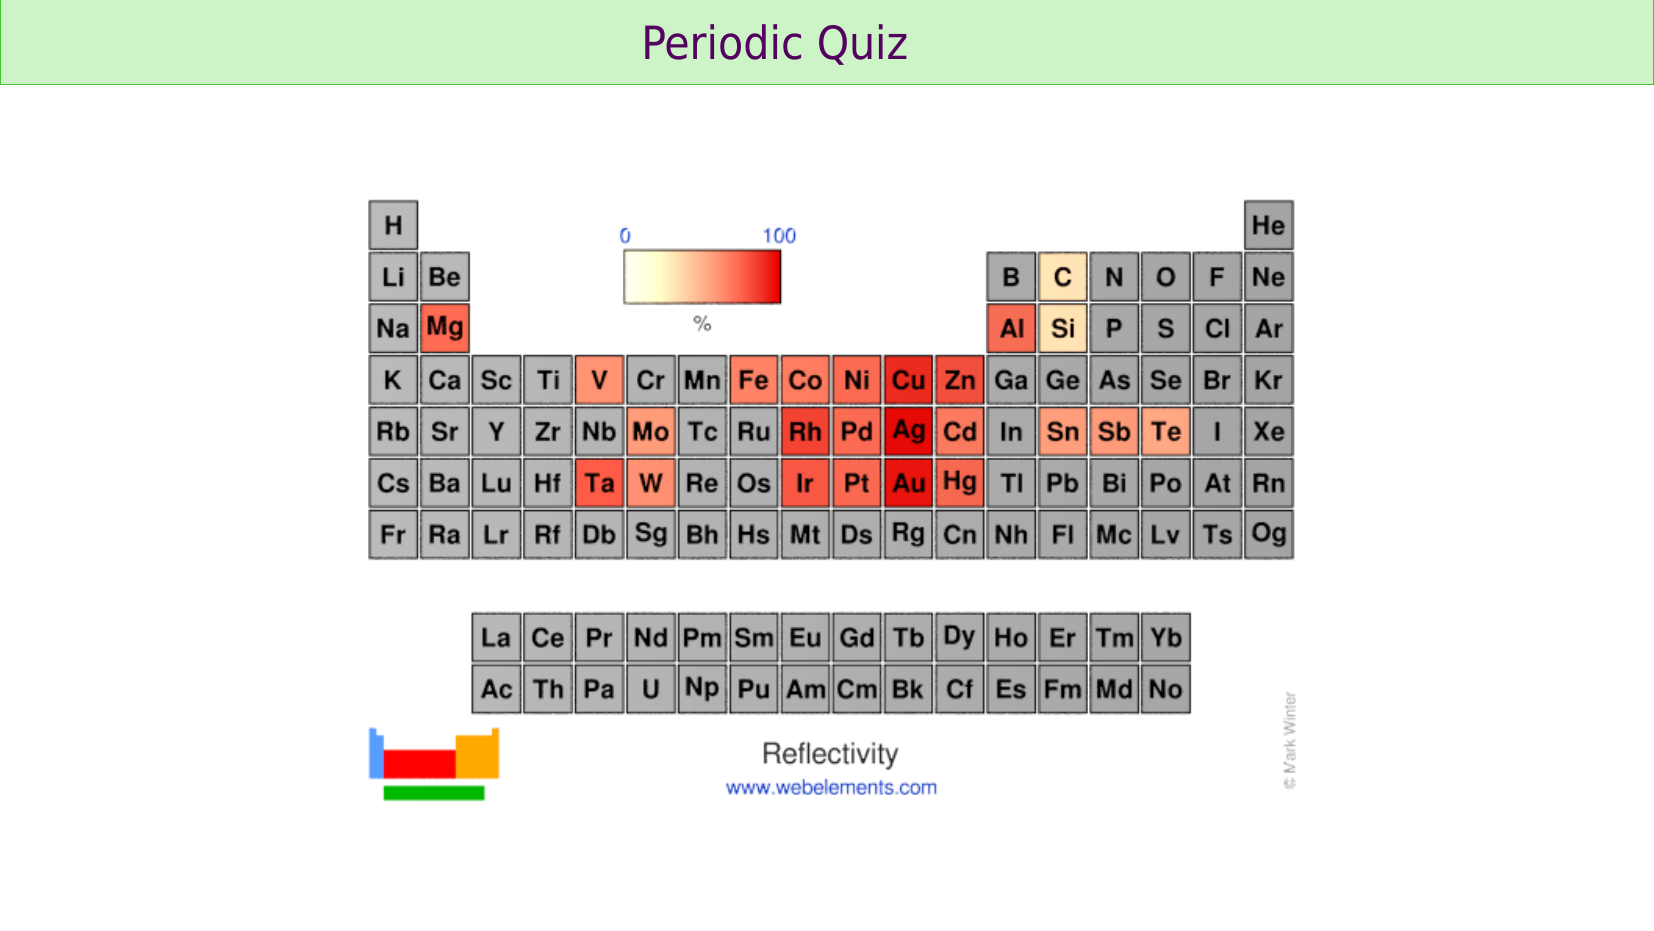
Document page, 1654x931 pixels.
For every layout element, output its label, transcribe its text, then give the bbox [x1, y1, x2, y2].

text_box [0, 0, 1654, 85]
picture [331, 183, 1332, 809]
text_box Periodic Quiz [626, 9, 937, 78]
